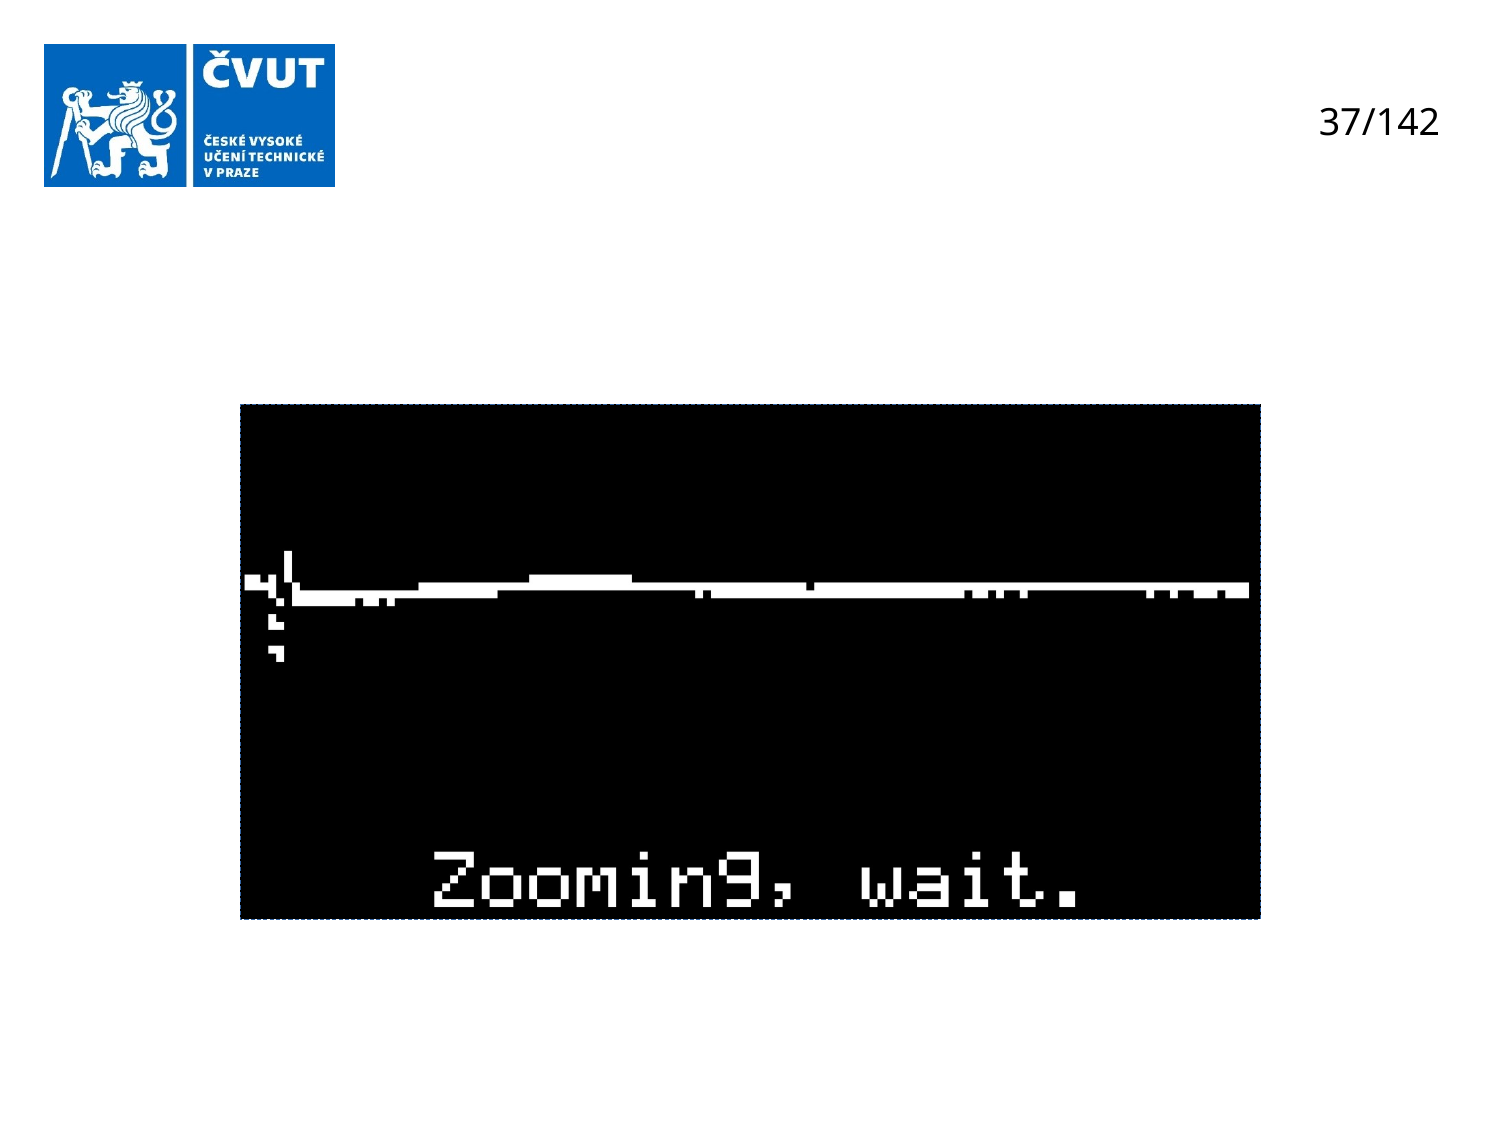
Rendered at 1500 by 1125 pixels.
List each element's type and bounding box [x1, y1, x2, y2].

picture [44, 44, 335, 187]
picture [240, 404, 1261, 920]
list [177, 501, 1456, 1081]
